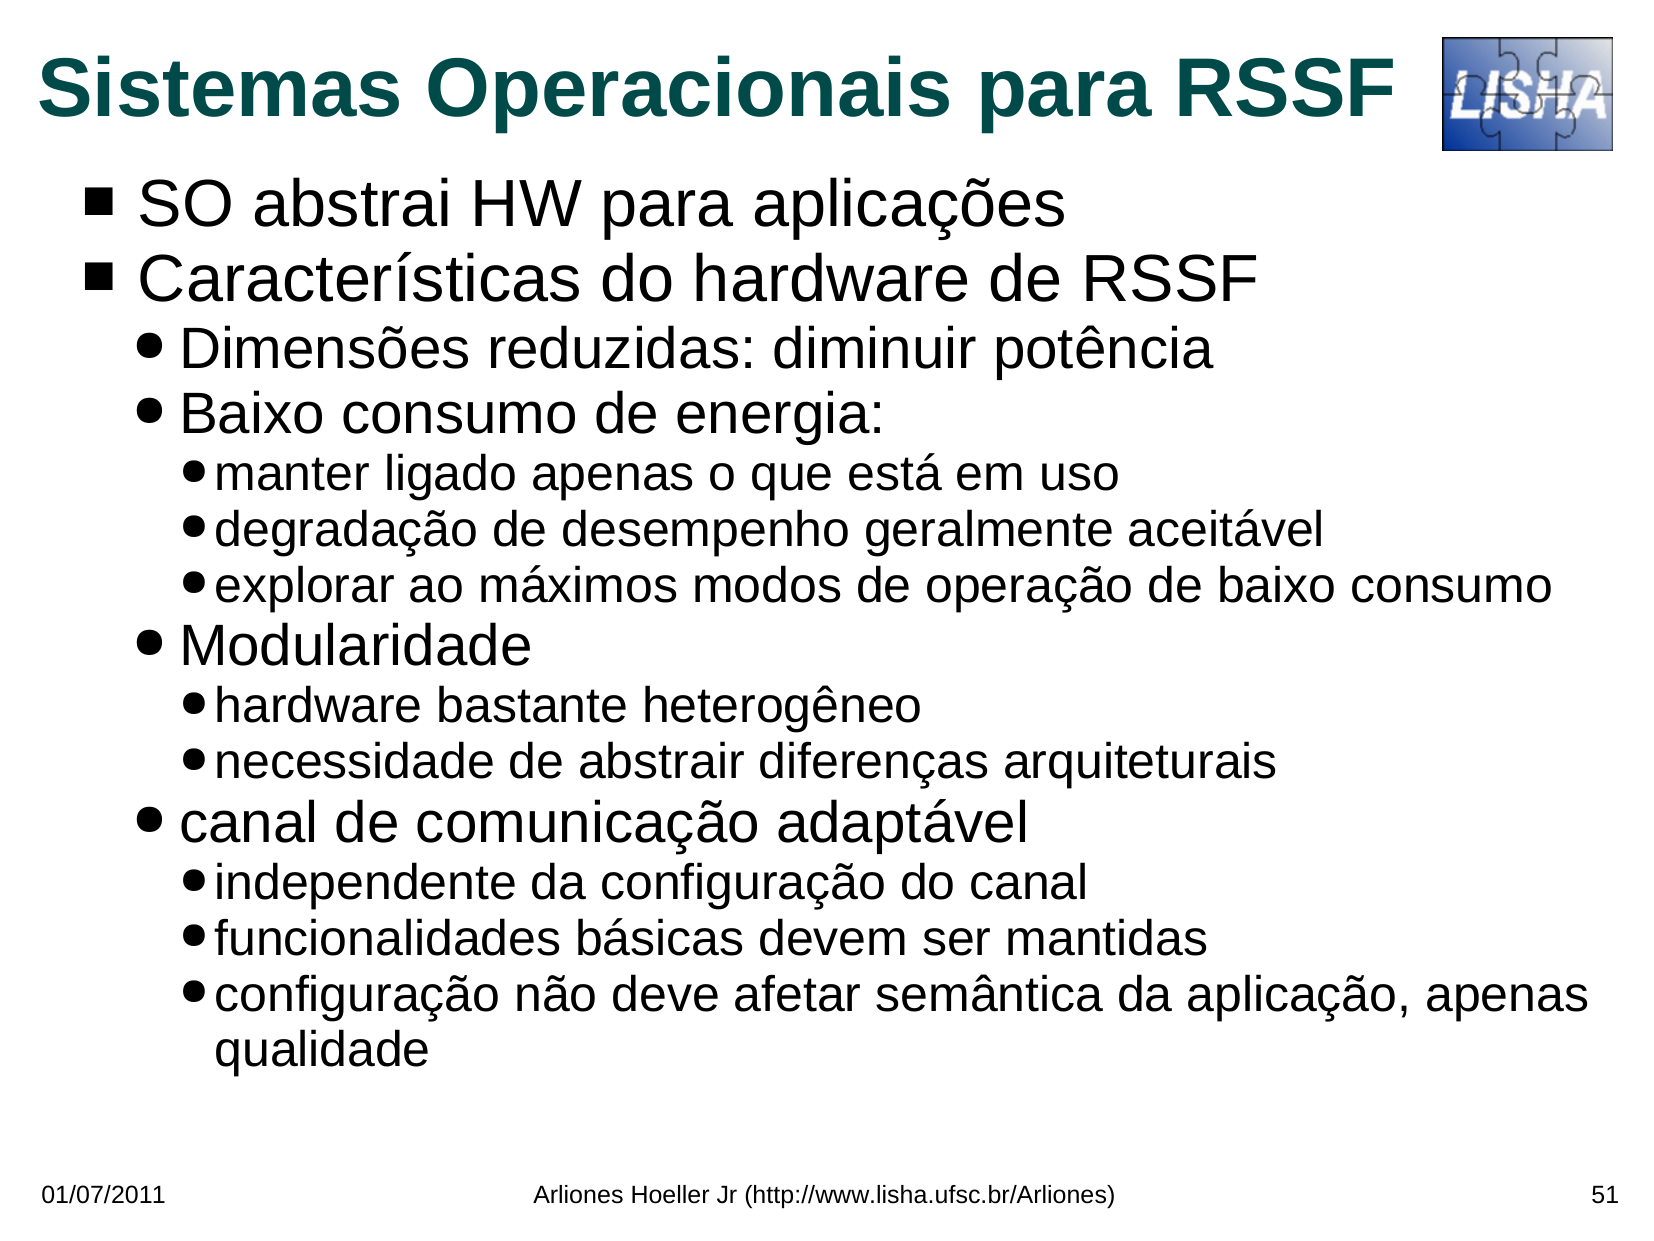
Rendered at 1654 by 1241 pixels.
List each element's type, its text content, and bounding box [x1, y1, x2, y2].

list SO abstrai HW para aplicações Características do hardware de RSSF Dimensões reduzidas: diminuir potência Baixo consumo de energia: manter ligado apenas o que está em uso degradação de desempenho geralmente aceitável explorar ao máximos modos de operação de baixo consumo Modularidade hardware bastante heterogêneo necessidade de abstrair diferenças arquiteturais canal de comunicação adaptável independente da configuração do canal funcionalidades básicas devem ser mantidas configuração não deve afetar semântica da aplicação, apenas qualidade [37, 165, 1613, 1104]
picture [1442, 37, 1613, 151]
title Sistemas Operacionais para RSSF [37, 37, 1426, 151]
